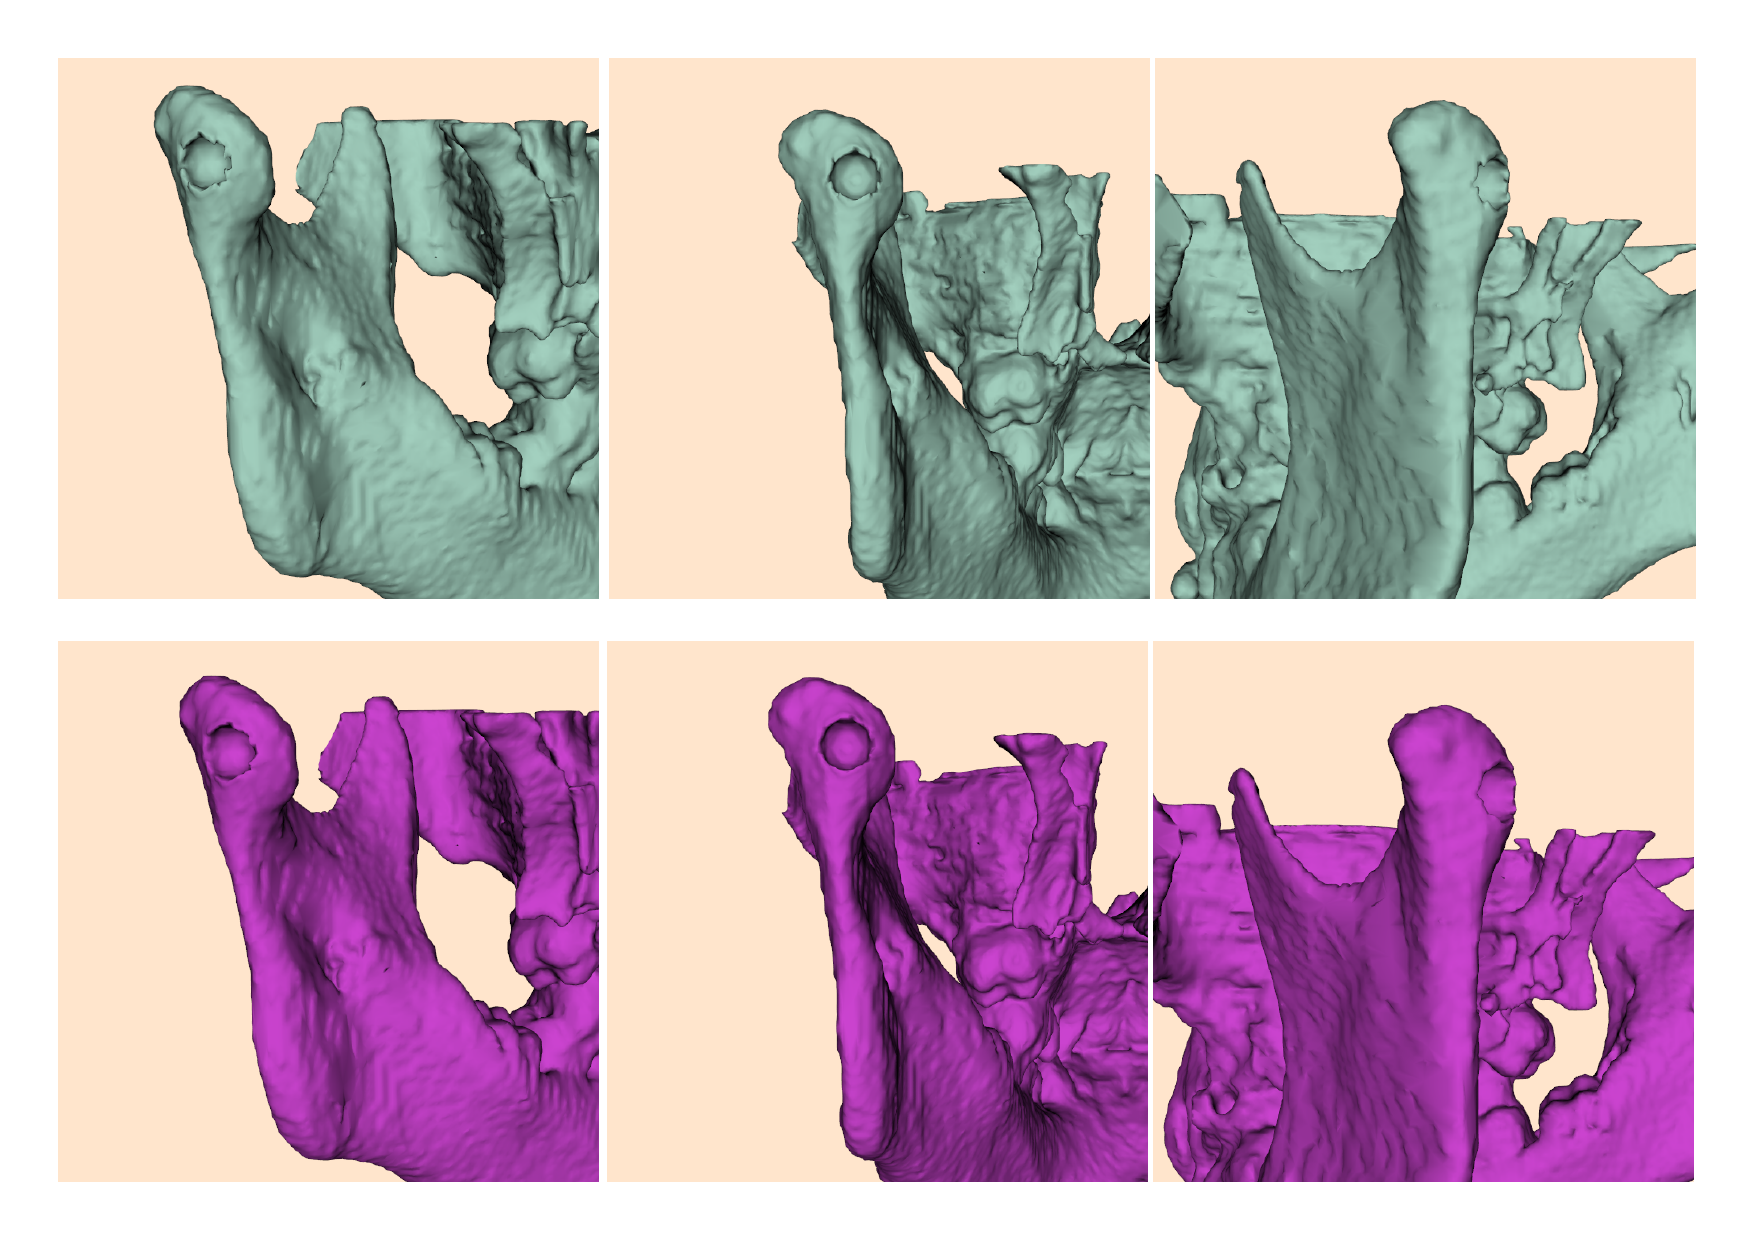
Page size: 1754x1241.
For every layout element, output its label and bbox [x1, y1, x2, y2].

picture [609, 58, 1150, 599]
picture [607, 641, 1148, 1182]
picture [58, 641, 599, 1182]
picture [58, 58, 599, 599]
picture [1155, 58, 1696, 599]
picture [1153, 641, 1694, 1182]
